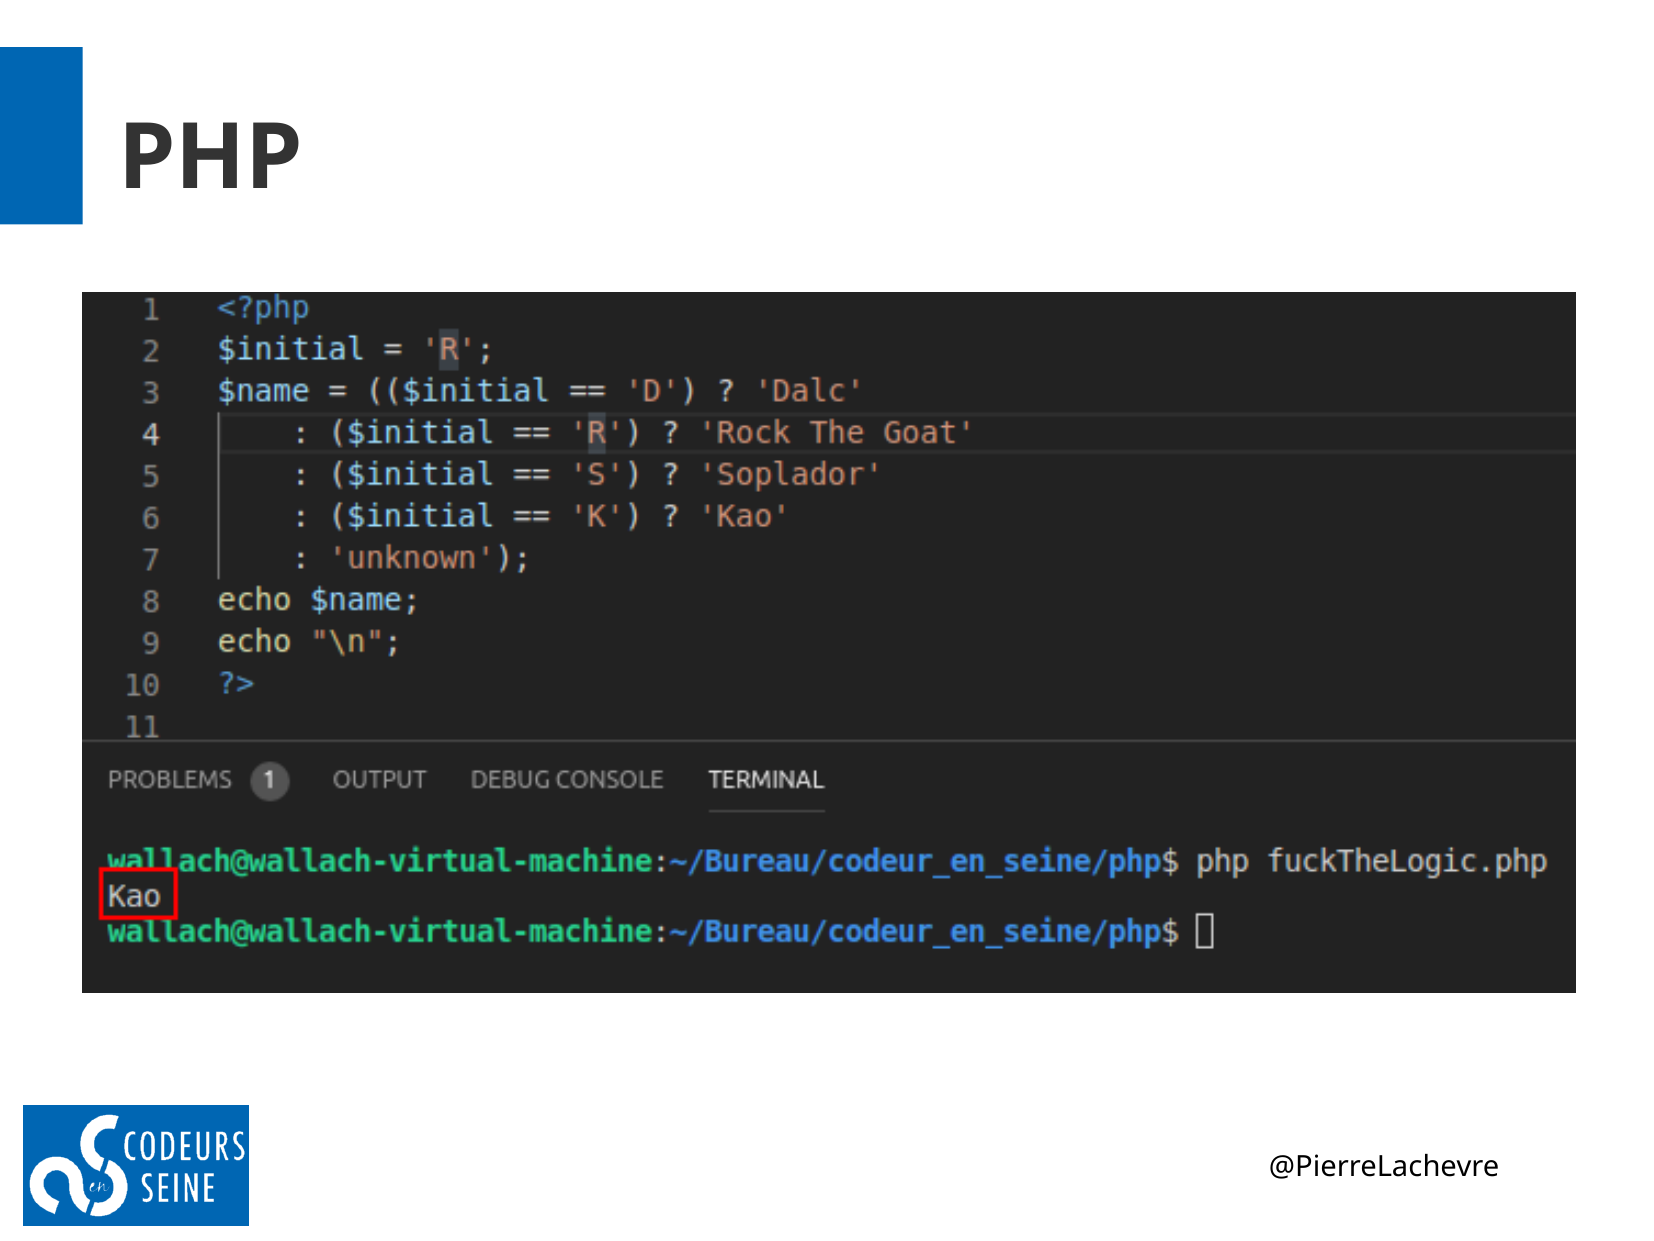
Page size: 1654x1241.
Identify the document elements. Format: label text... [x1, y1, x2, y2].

picture [82, 292, 1576, 993]
title PHP [118, 49, 1571, 257]
picture [23, 1105, 249, 1226]
